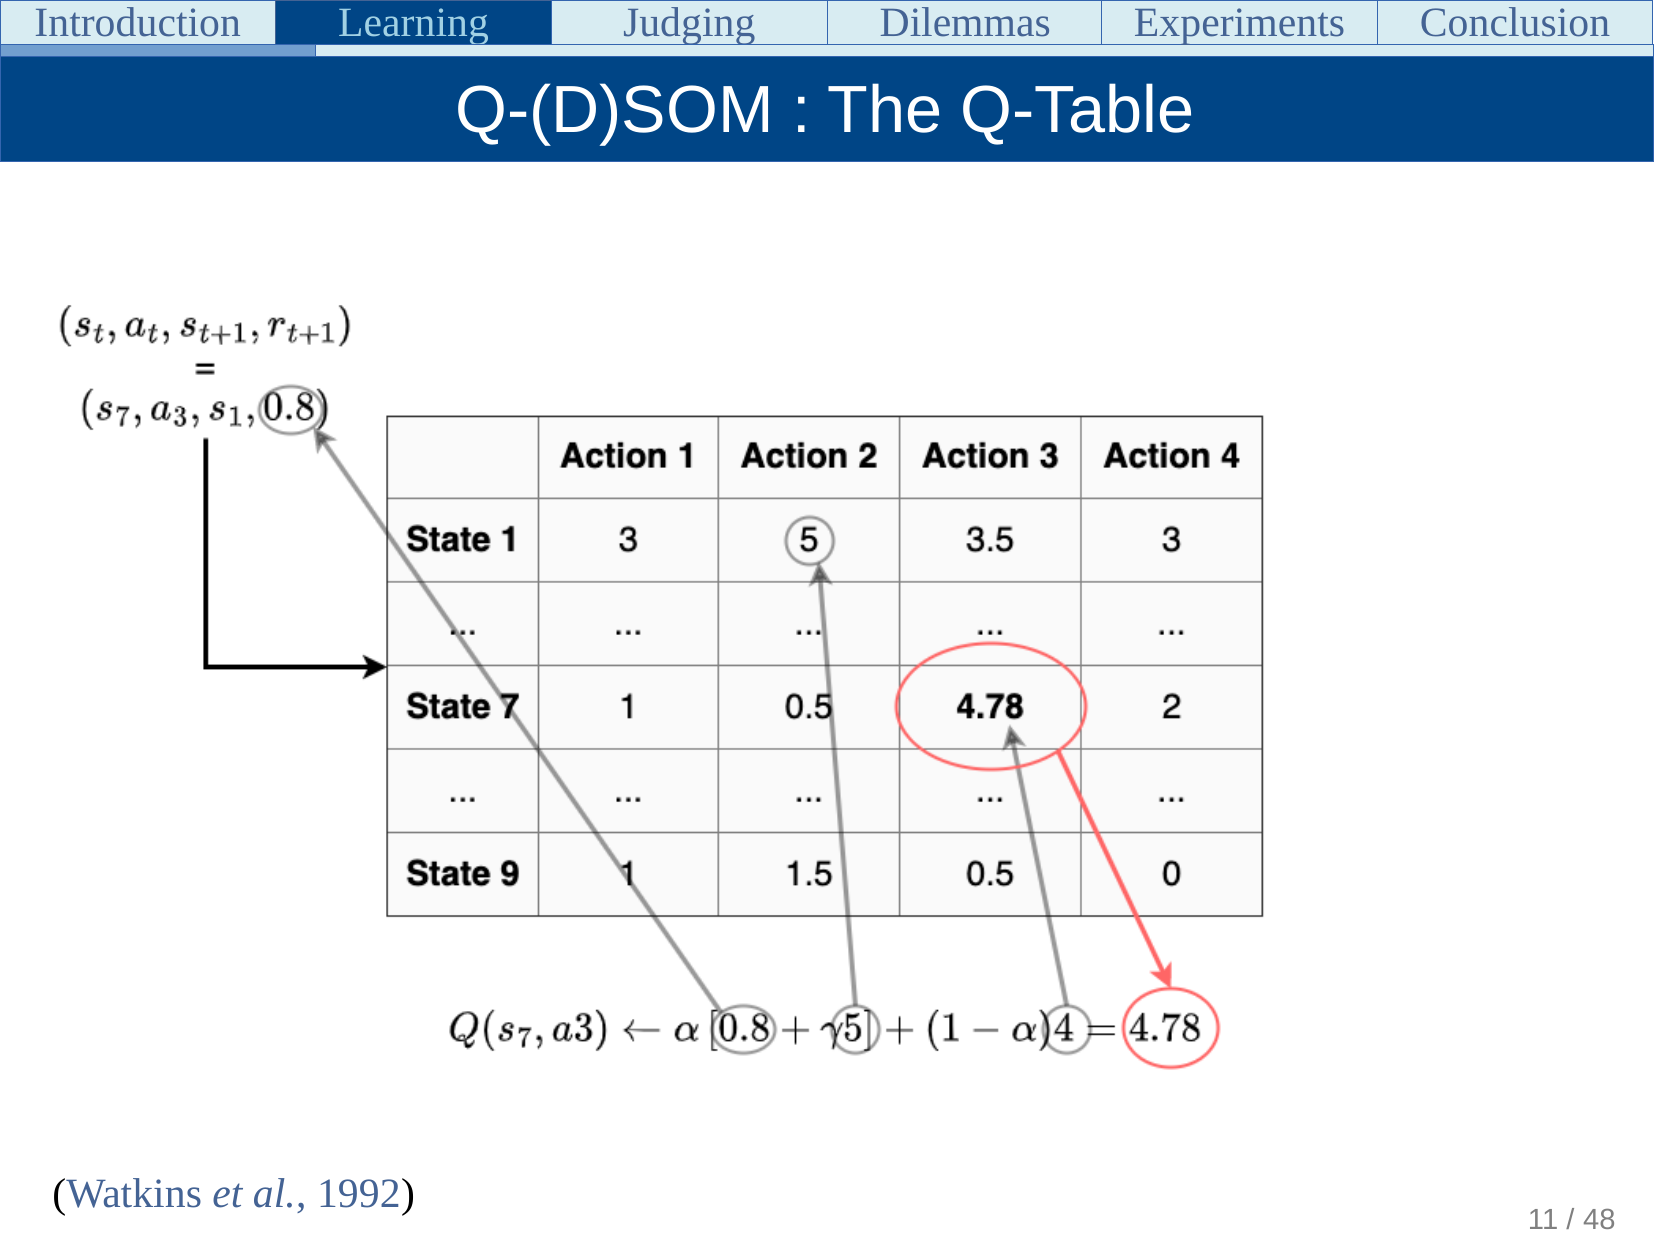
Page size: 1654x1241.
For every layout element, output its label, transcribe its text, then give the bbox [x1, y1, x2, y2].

picture [5, 170, 1645, 1163]
title Q-(D)SOM : The Q-Table [0, 56, 1651, 162]
text_box (Watkins et al., 1992) [37, 1162, 488, 1224]
text_box [0, 44, 316, 57]
